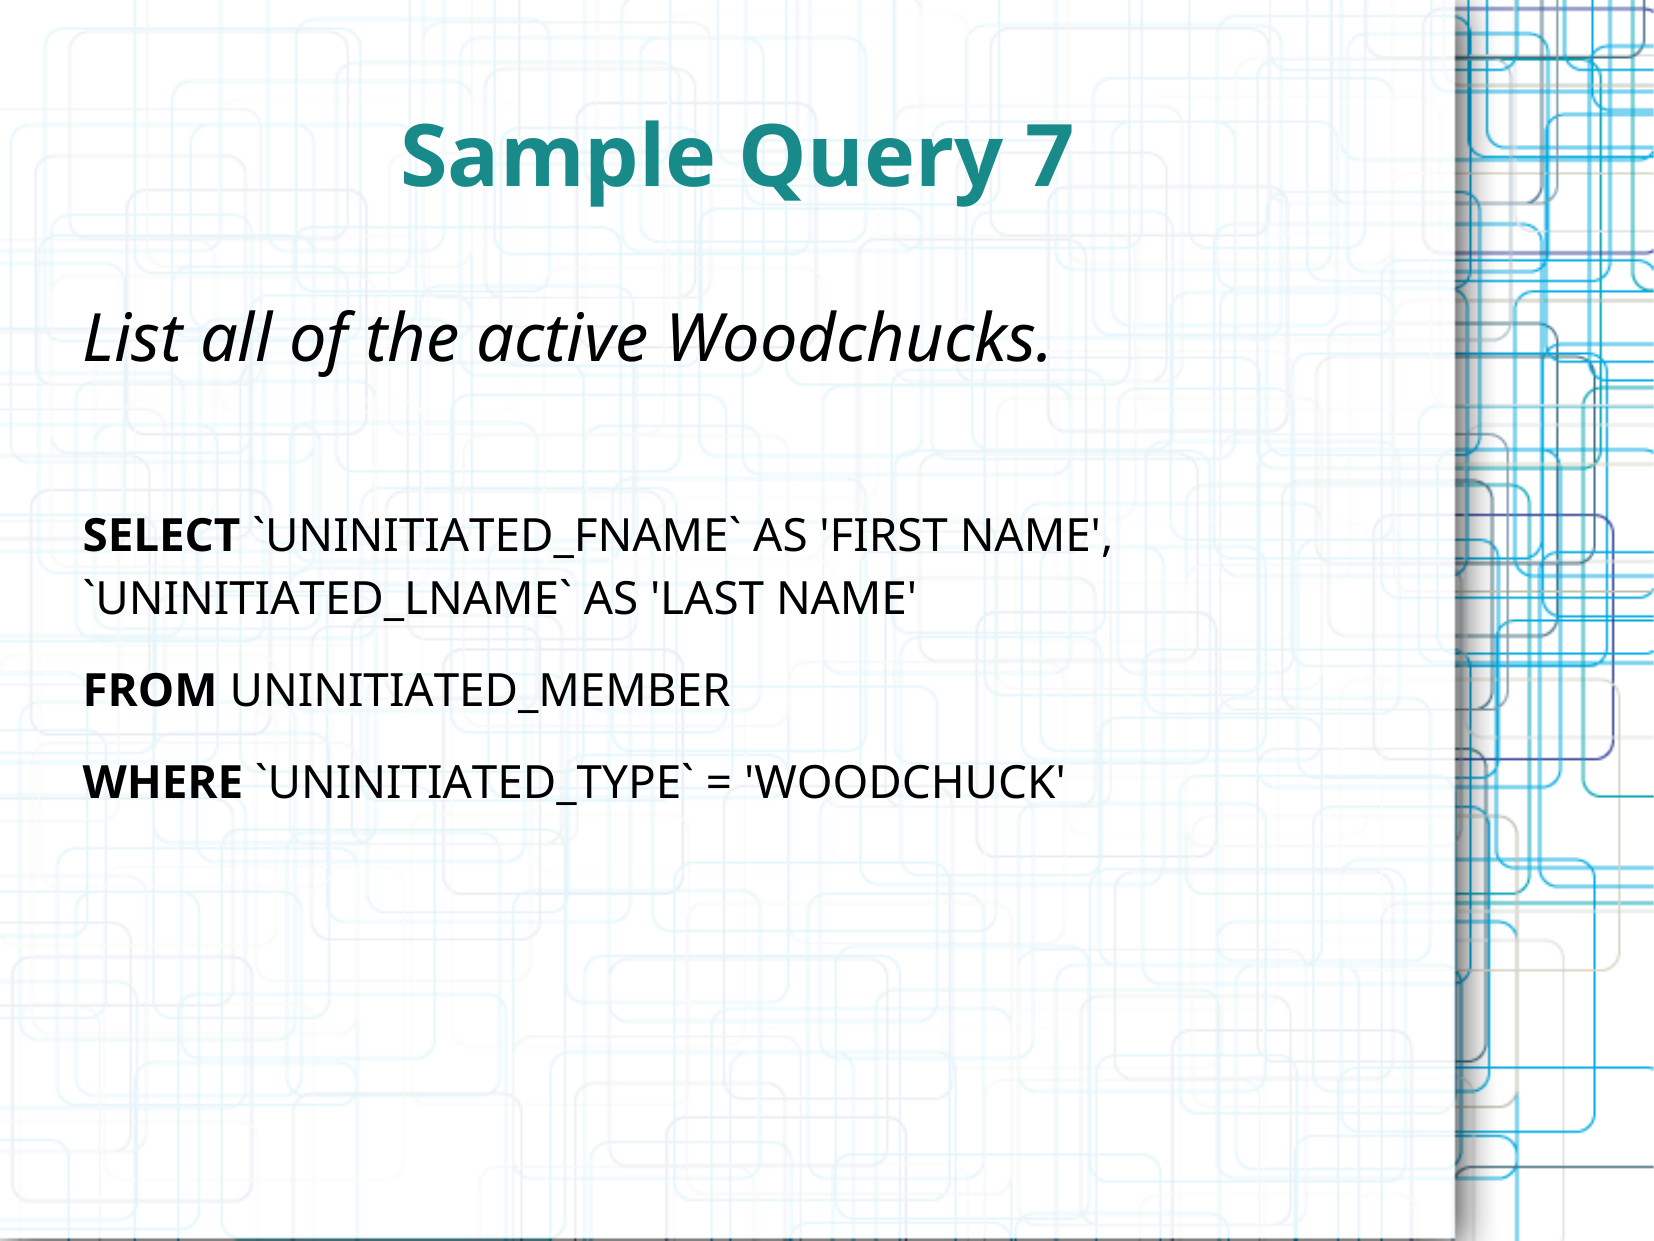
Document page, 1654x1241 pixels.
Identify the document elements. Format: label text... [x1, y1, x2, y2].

picture [0, 0, 1654, 1241]
list List all of the active Woodchucks. SELECT `UNINITIATED_FNAME` AS 'FIRST NAME', `UNINITIATED_LNAME` AS 'LAST NAME' FROM UNINITIATED_MEMBER WHERE `UNINITIATED_TYPE` = 'WOODCHUCK' [82, 290, 1381, 1109]
title Sample Query 7 [59, 49, 1418, 257]
